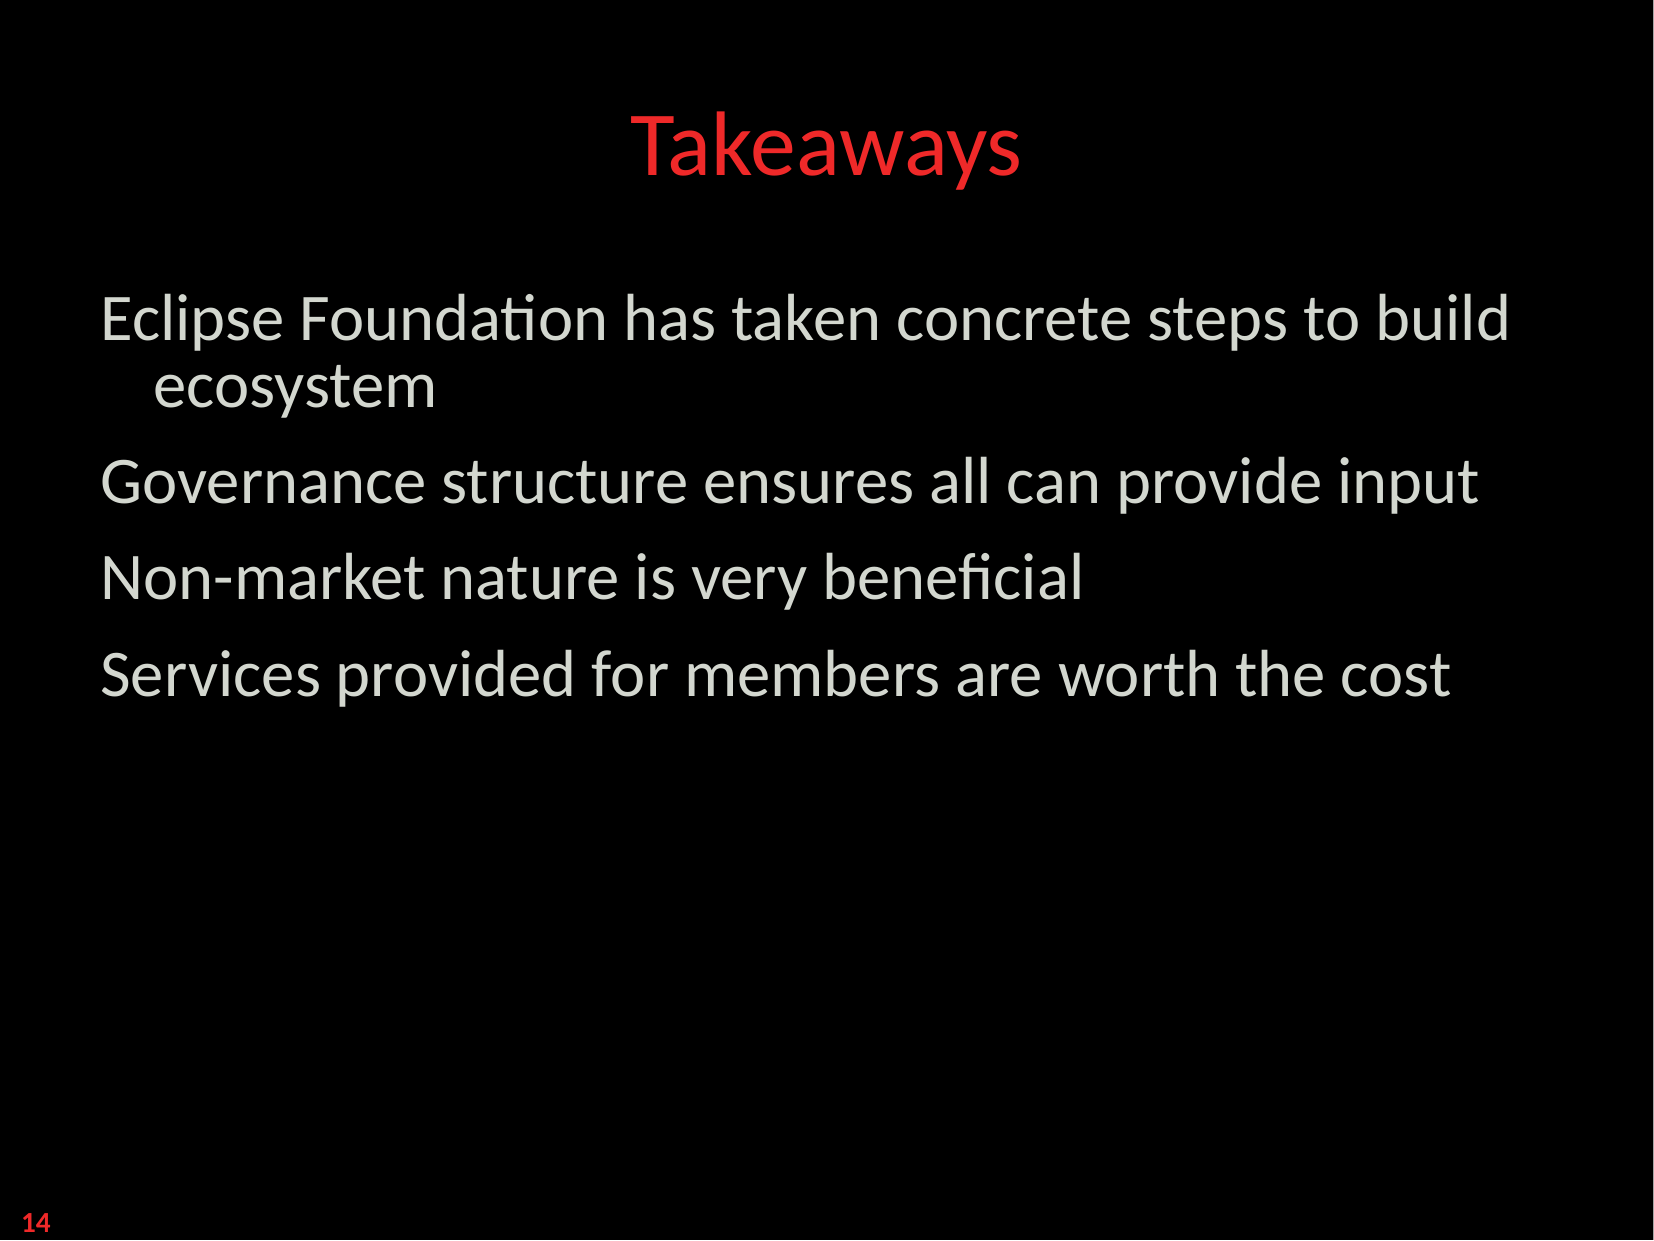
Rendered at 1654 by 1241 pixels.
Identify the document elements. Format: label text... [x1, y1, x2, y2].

list Eclipse Foundation has taken concrete steps to build ecosystem Governance structure ensures all can provide input Non-market nature is very beneficial Services provided for members are worth the cost [82, 290, 1571, 1094]
title Takeaways [82, 56, 1571, 250]
